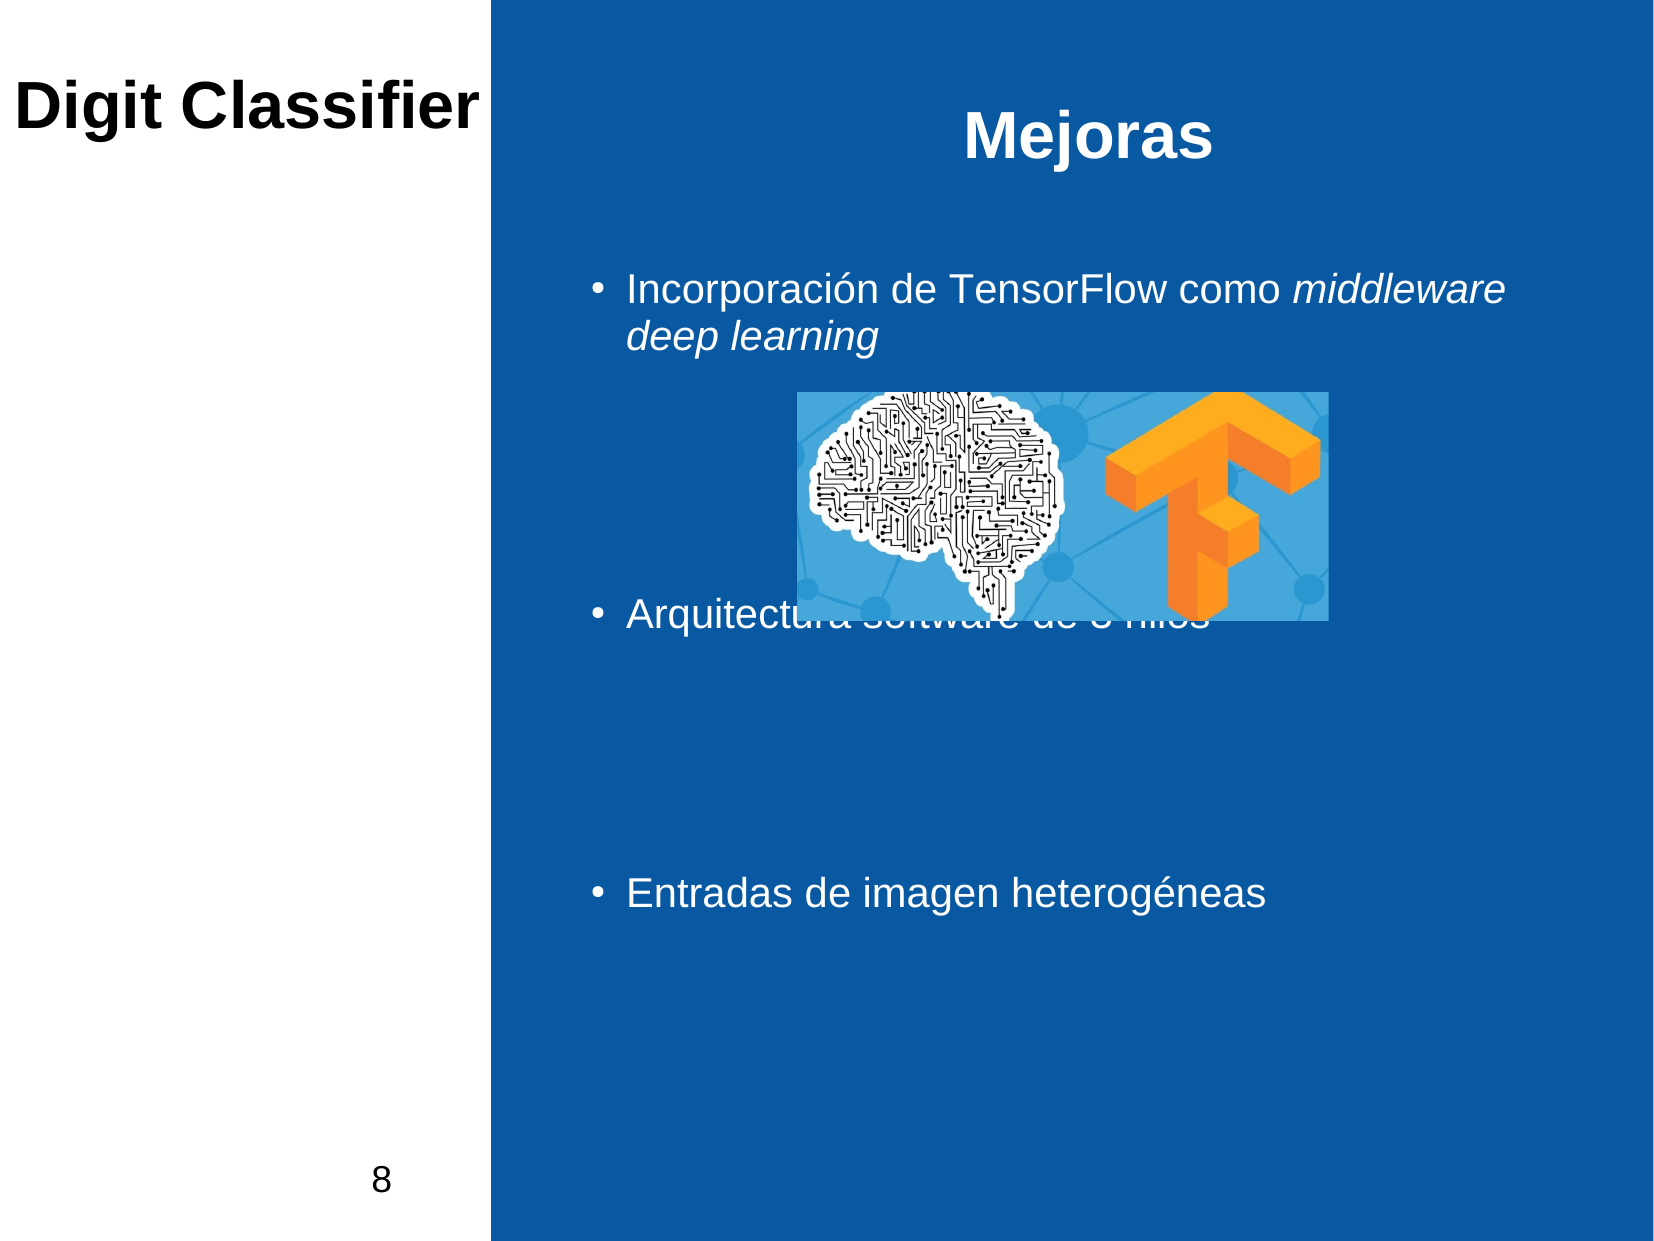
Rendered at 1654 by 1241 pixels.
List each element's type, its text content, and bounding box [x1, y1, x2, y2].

picture [491, 0, 1654, 1241]
list Incorporación de TensorFlow como middleware deep learning Arquitectura software de 3 hilos Entradas de imagen heterogéneas [590, 265, 1595, 1074]
title Digit Classifier [11, 30, 485, 180]
title Mejoras [731, 40, 1447, 231]
